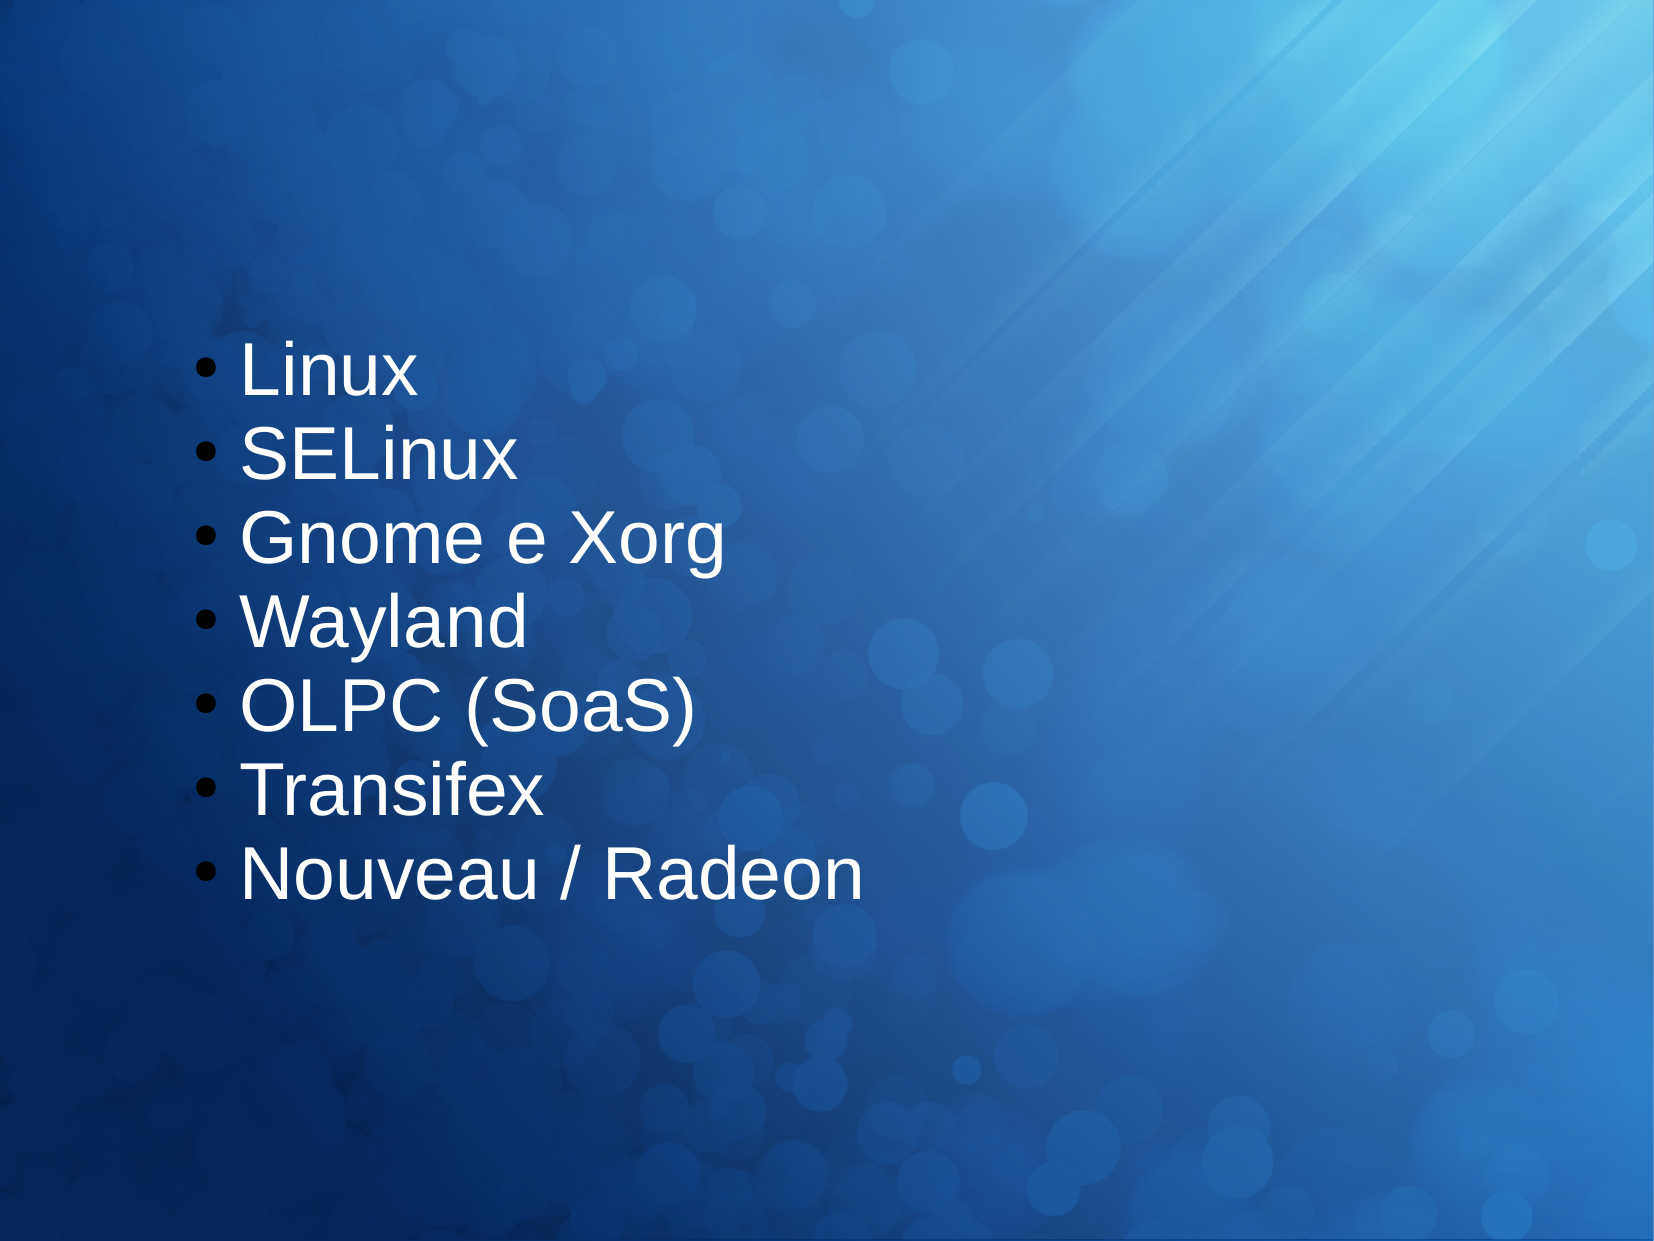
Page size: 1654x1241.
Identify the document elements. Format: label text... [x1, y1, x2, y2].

text_box Linux SELinux Gnome e Xorg Wayland OLPC (SoaS) Transifex Nouveau / Radeon [177, 320, 1501, 1051]
picture [0, 0, 1654, 1241]
